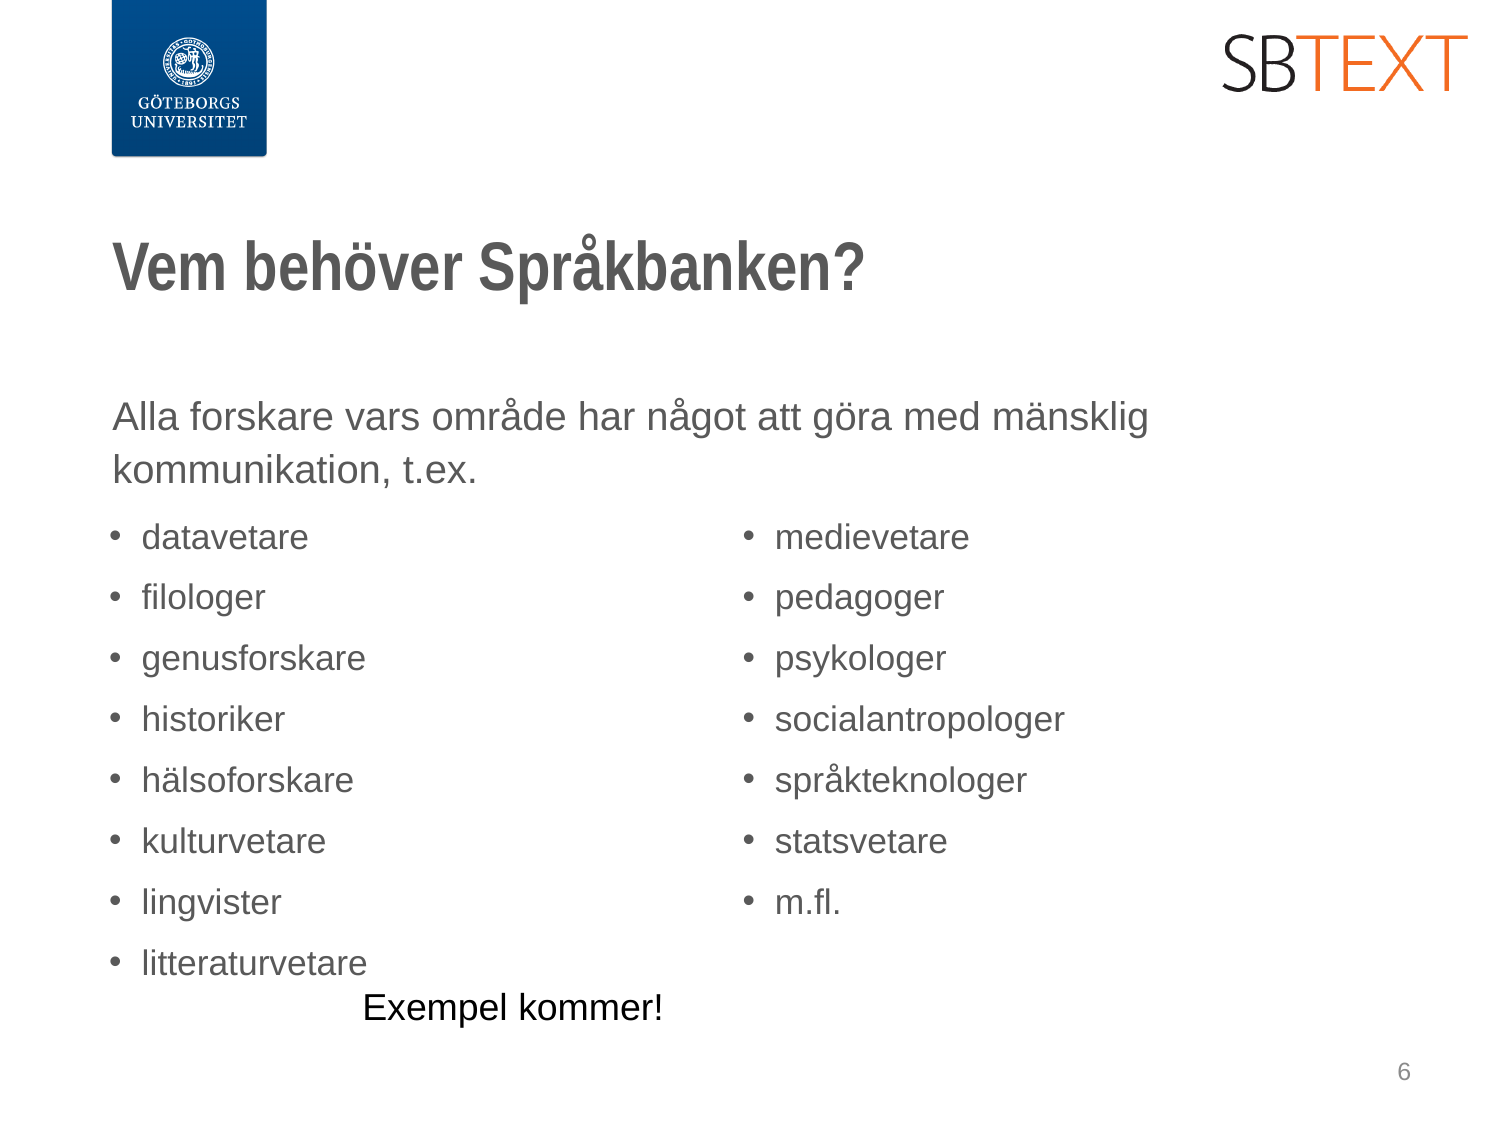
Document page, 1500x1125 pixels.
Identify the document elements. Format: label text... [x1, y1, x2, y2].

title Vem behöver Språkbanken? [112, 231, 1412, 362]
text_box Exempel kommer! [347, 975, 691, 1036]
text_box datavetare filologer genusforskare historiker hälsoforskare kulturvetare lingvister litteraturvetare medievetare pedagoger psykologer socialantropologer språkteknologer statsvetare m.fl. [109, 509, 1376, 988]
list Alla forskare vars område har något att göra med mänsklig kommunikation, t.ex. [112, 385, 1341, 492]
picture [1205, 19, 1476, 110]
picture [110, 0, 268, 159]
slide_number <number> [1316, 1051, 1412, 1091]
